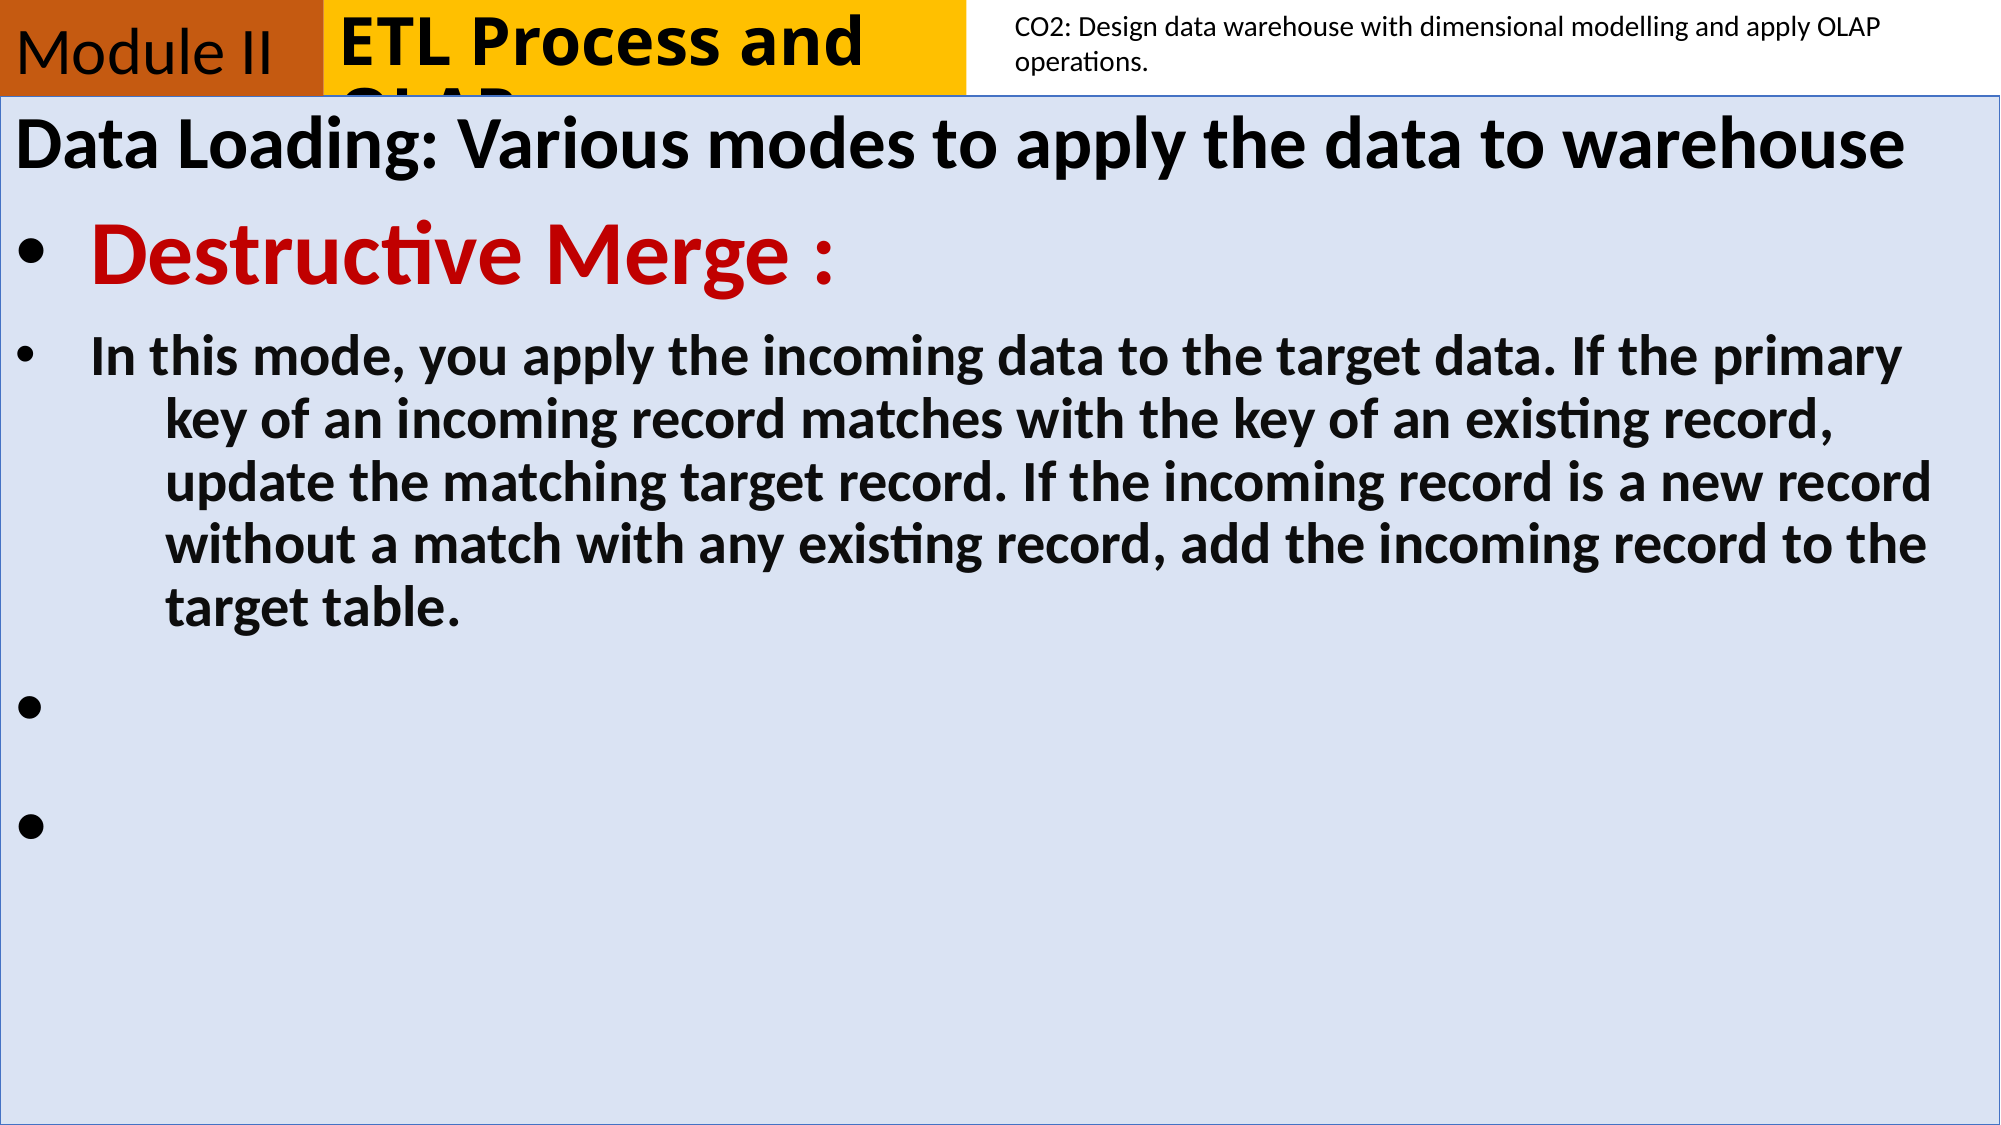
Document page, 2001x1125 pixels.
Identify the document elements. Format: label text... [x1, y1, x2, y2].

text_box CO2: Design data warehouse with dimensional modelling and apply OLAP operations. [999, 0, 2000, 122]
text_box Module II [0, 0, 324, 96]
title ETL Process and OLAP: [324, 0, 967, 95]
subtitle Data Loading: Various modes to apply the data to warehouse Destructive Merge : In this mode, you apply the incoming data to the target data. If the primary key of an incoming record matches with the key of an existing record, update the matching target record. If the incoming record is a new record without a match with any existing record, add the incoming record to the target table. [0, 95, 2000, 1125]
